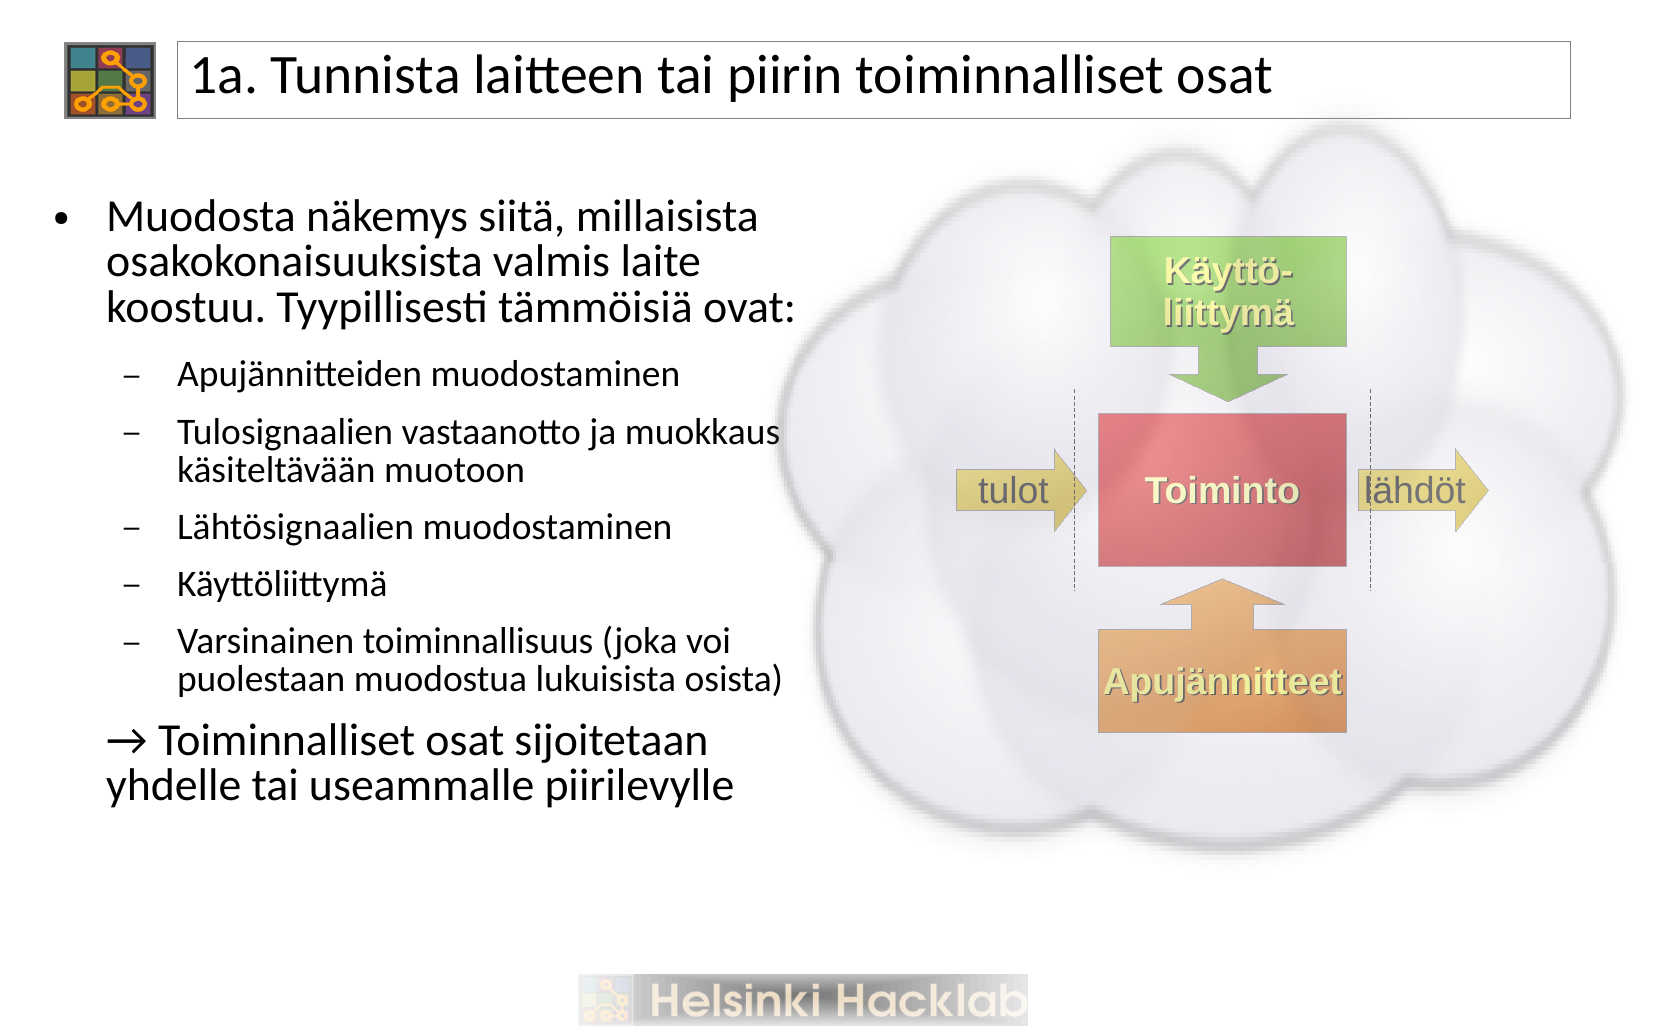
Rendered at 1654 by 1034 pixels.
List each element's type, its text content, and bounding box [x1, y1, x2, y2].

picture [64, 42, 156, 119]
title 1a. Tunnista laitteen tai piirin toiminnalliset osat [177, 41, 1571, 119]
picture [767, 94, 1635, 875]
list Muodosta näkemys siitä, millaisista osakokonaisuuksista valmis laite koostuu. Tyypillisesti tämmöisiä ovat: Apujännitteiden muodostaminen Tulosignaalien vastaanotto ja muokkaus käsiteltävään muotoon Lähtösignaalien muodostaminen Käyttöliittymä Varsinainen toiminnallisuus (joka voi puolestaan muodostua lukuisista osista) → Toiminnalliset osat sijoitetaan yhdelle tai useammalle piirilevylle [35, 196, 851, 945]
